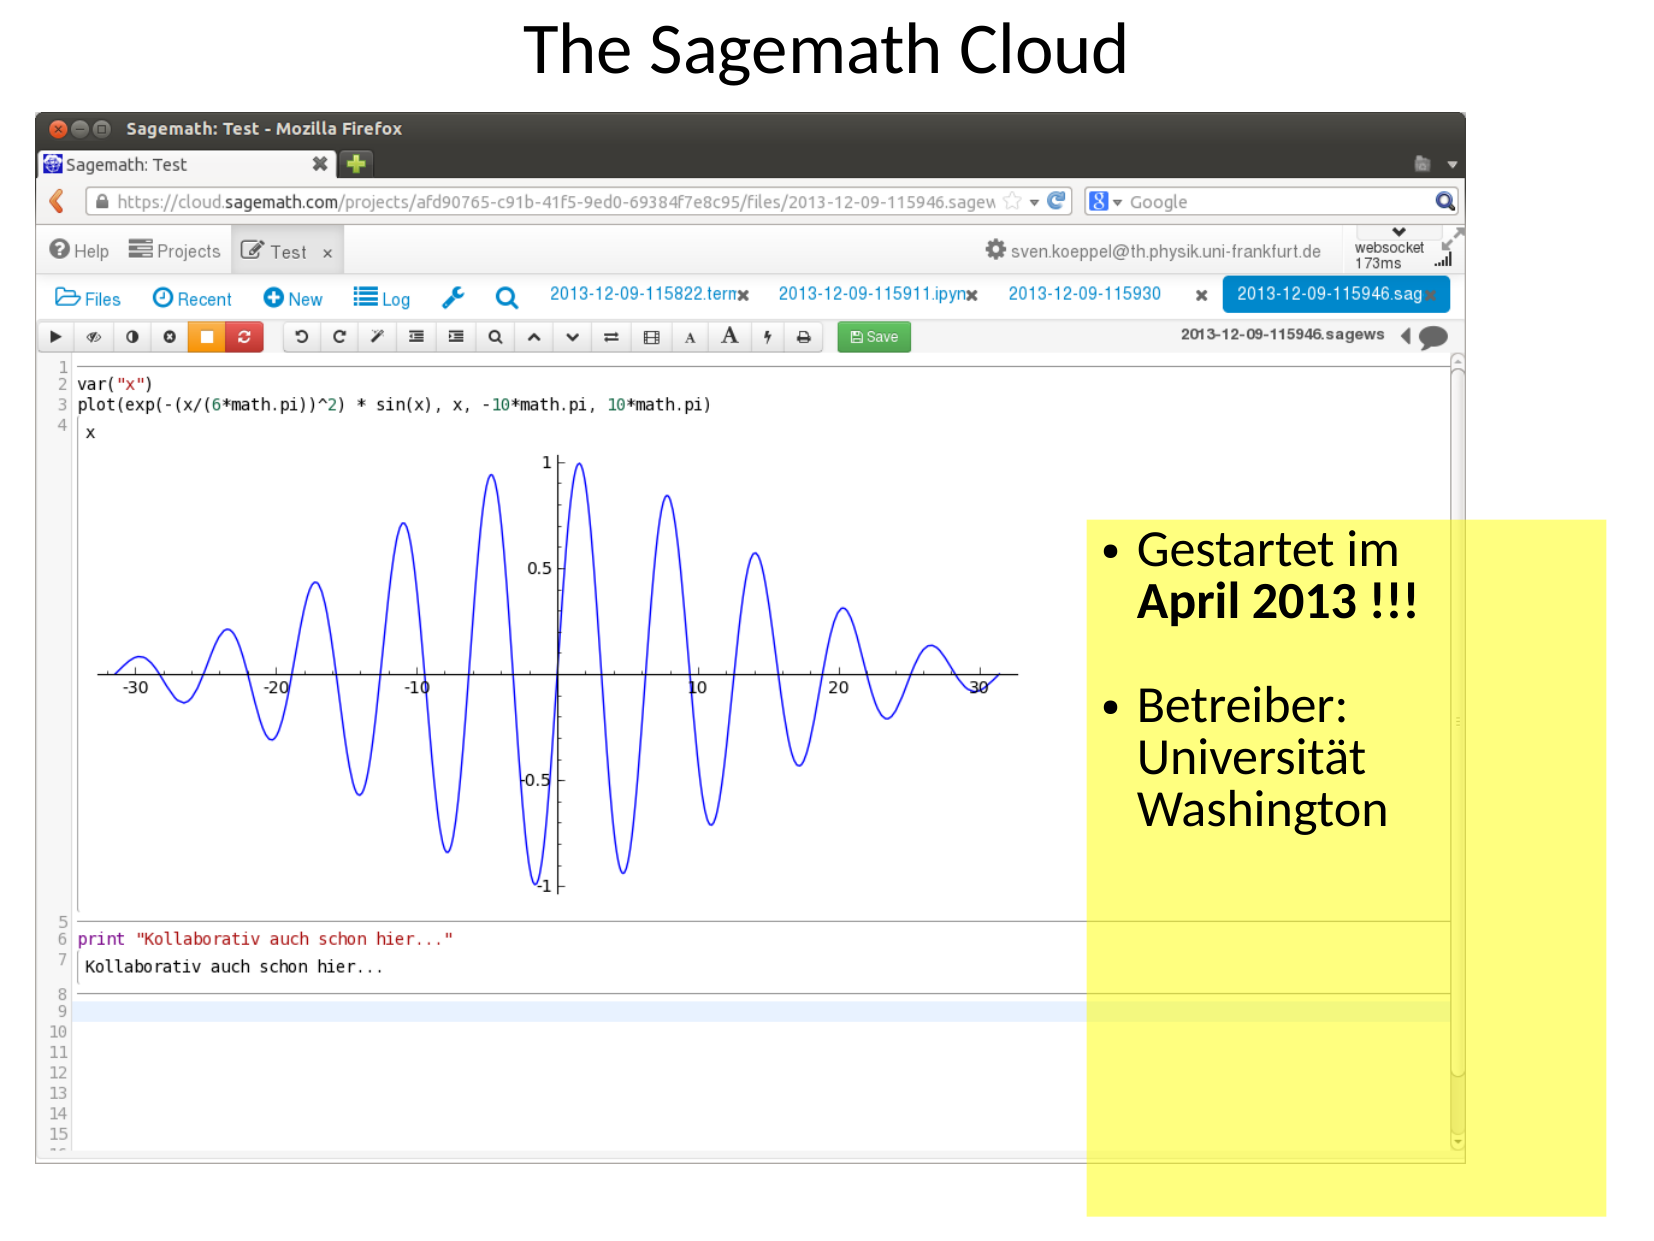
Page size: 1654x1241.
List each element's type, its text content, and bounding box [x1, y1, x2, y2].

picture [35, 116, 1466, 1164]
text_box Gestartet im April 2013 !!! Betreiber: Universität Washington [1086, 519, 1607, 1217]
text_box The Sagemath Cloud [0, 11, 1654, 116]
